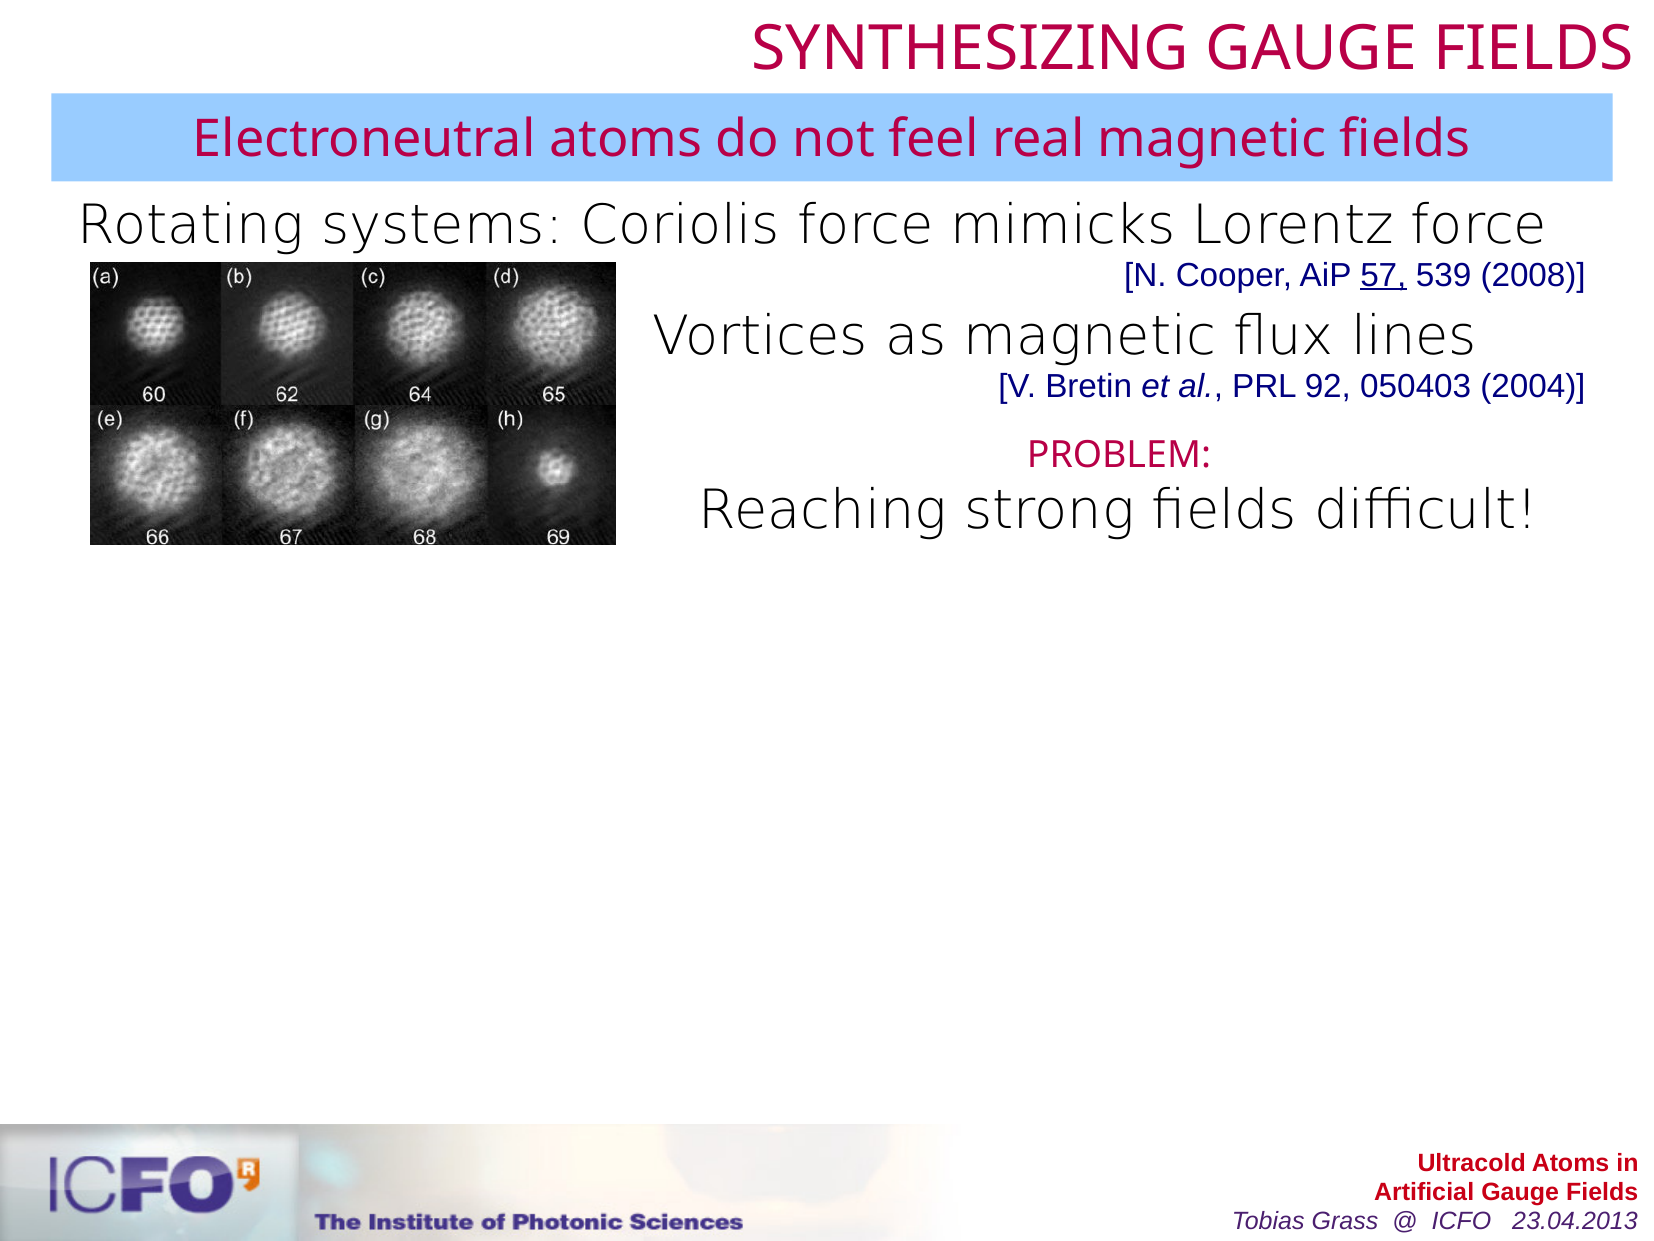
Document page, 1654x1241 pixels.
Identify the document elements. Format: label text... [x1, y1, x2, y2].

text_box Vortices as magnetic flux lines [V. Bretin et al., PRL 92, 050403 (2004)] PROBLEM: Reaching strong fields difficult! [637, 296, 1601, 565]
text_box Electroneutral atoms do not feel real magnetic fields [51, 93, 1613, 182]
picture [90, 262, 616, 545]
text_box Rotating systems: Coriolis force mimicks Lorentz force [N. Cooper, AiP 57, 539 (2008)] [63, 186, 1601, 301]
text_box SYNTHESIZING GAUGE FIELDS [0, 0, 1651, 99]
text_box Ultracold Atoms in Artificial Gauge Fields Tobias Grass @ ICFO 23.04.2013 [712, 1138, 1654, 1241]
picture [0, 1124, 976, 1241]
